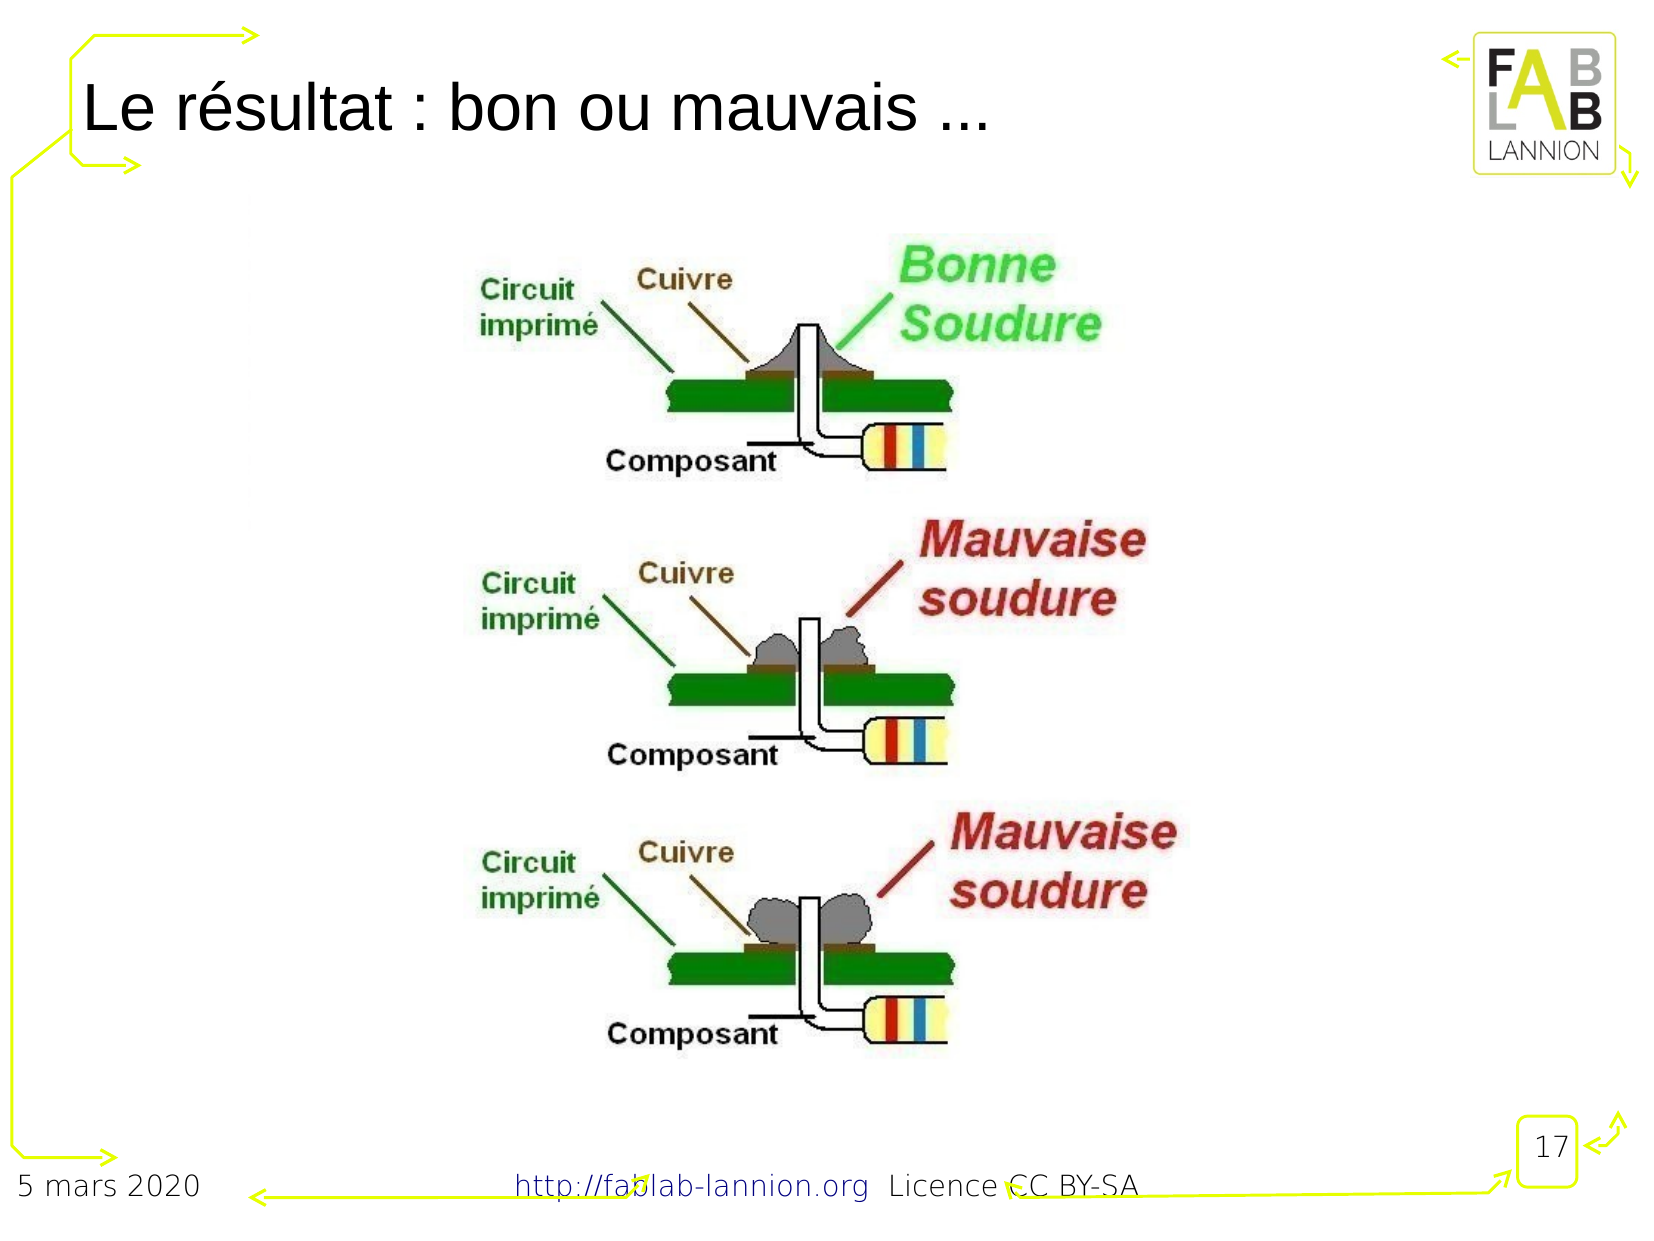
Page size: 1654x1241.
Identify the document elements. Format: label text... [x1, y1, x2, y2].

picture [248, 179, 1394, 1130]
title Le résultat : bon ou mauvais ... [82, 49, 1441, 166]
picture [1470, 29, 1619, 178]
